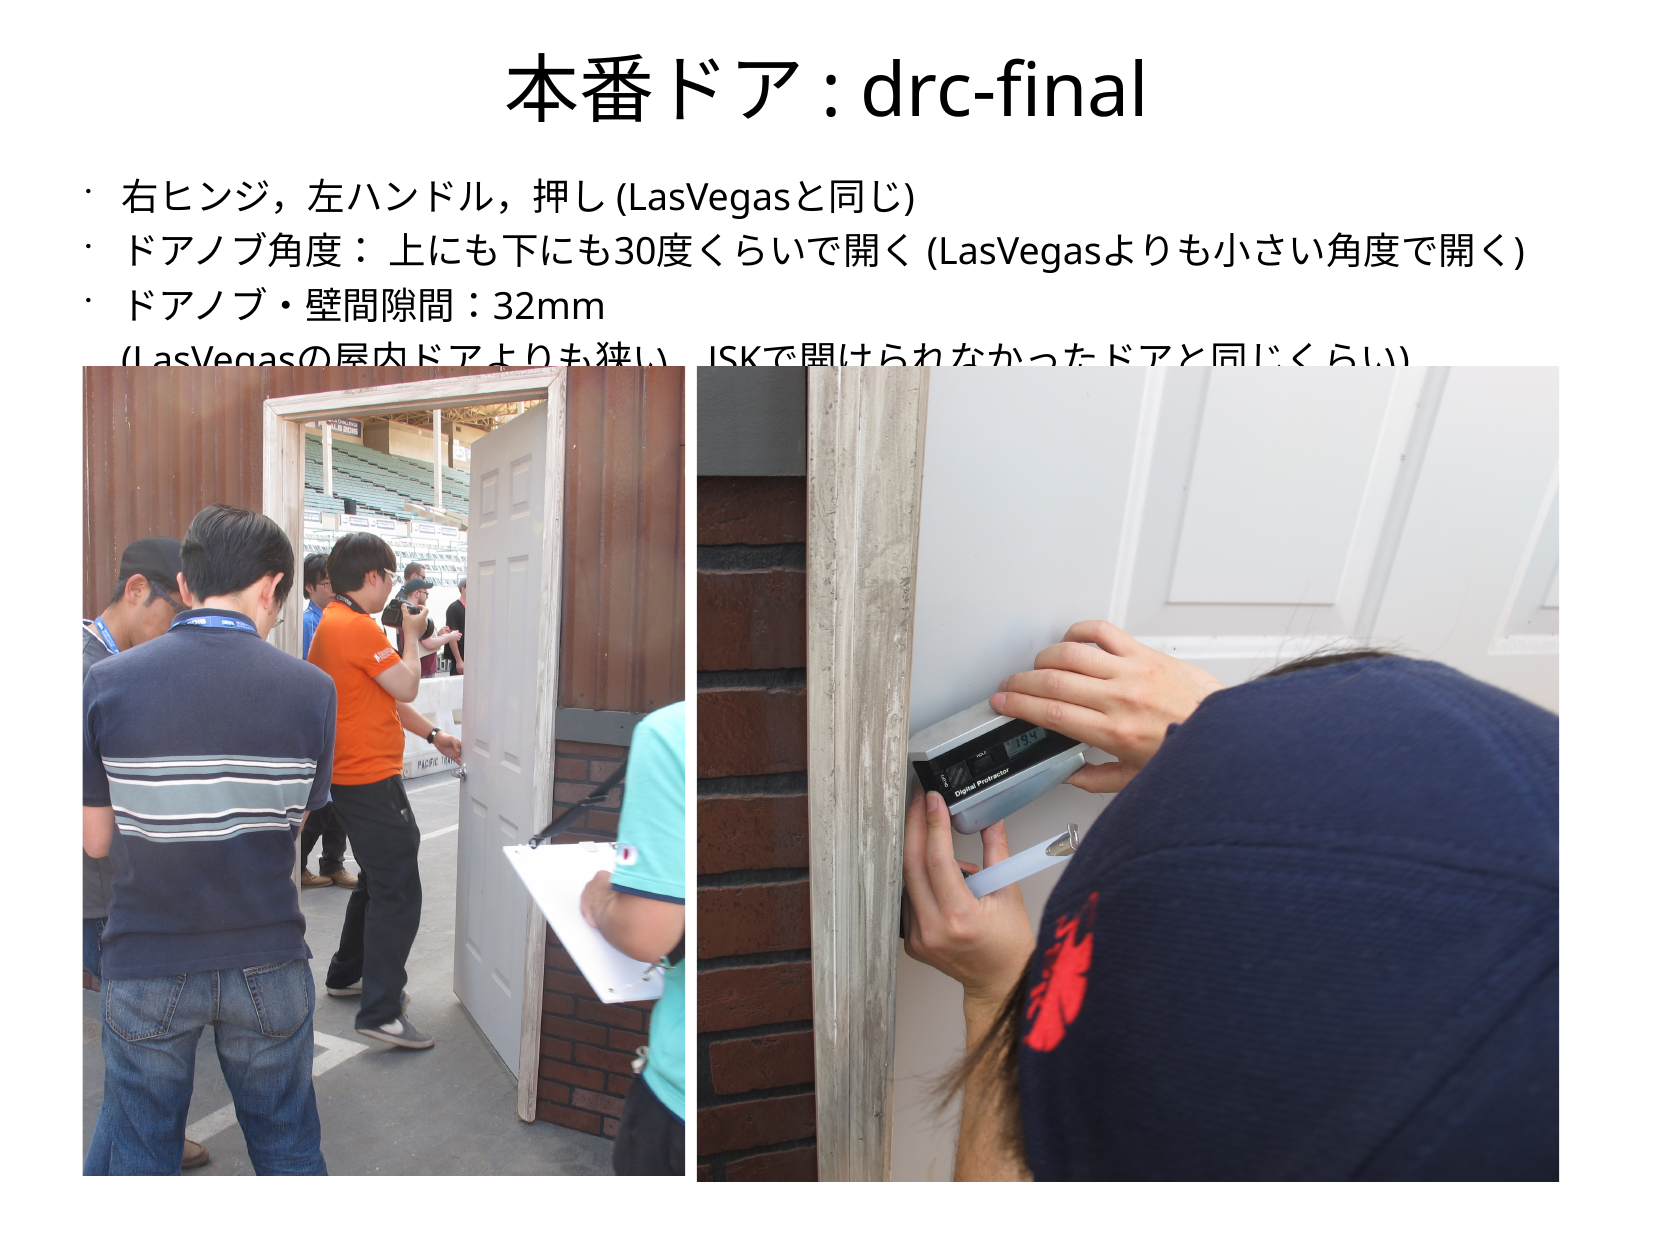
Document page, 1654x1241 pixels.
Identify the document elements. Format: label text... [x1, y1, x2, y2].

picture [696, 366, 1560, 1182]
title 本番ドア : drc-final [82, 43, 1571, 125]
text_box 右ヒンジ，左ハンドル，押し (LasVegasと同じ) ドアノブ角度： 上にも下にも30度くらいで開く (LasVegasよりも小さい角度で開く) ドアノブ・壁間隙間：32mm (LasVegasの屋内ドアよりも狭い．JSKで開けられなかったドアと同じくらい) [70, 159, 1560, 367]
picture [82, 366, 686, 1176]
